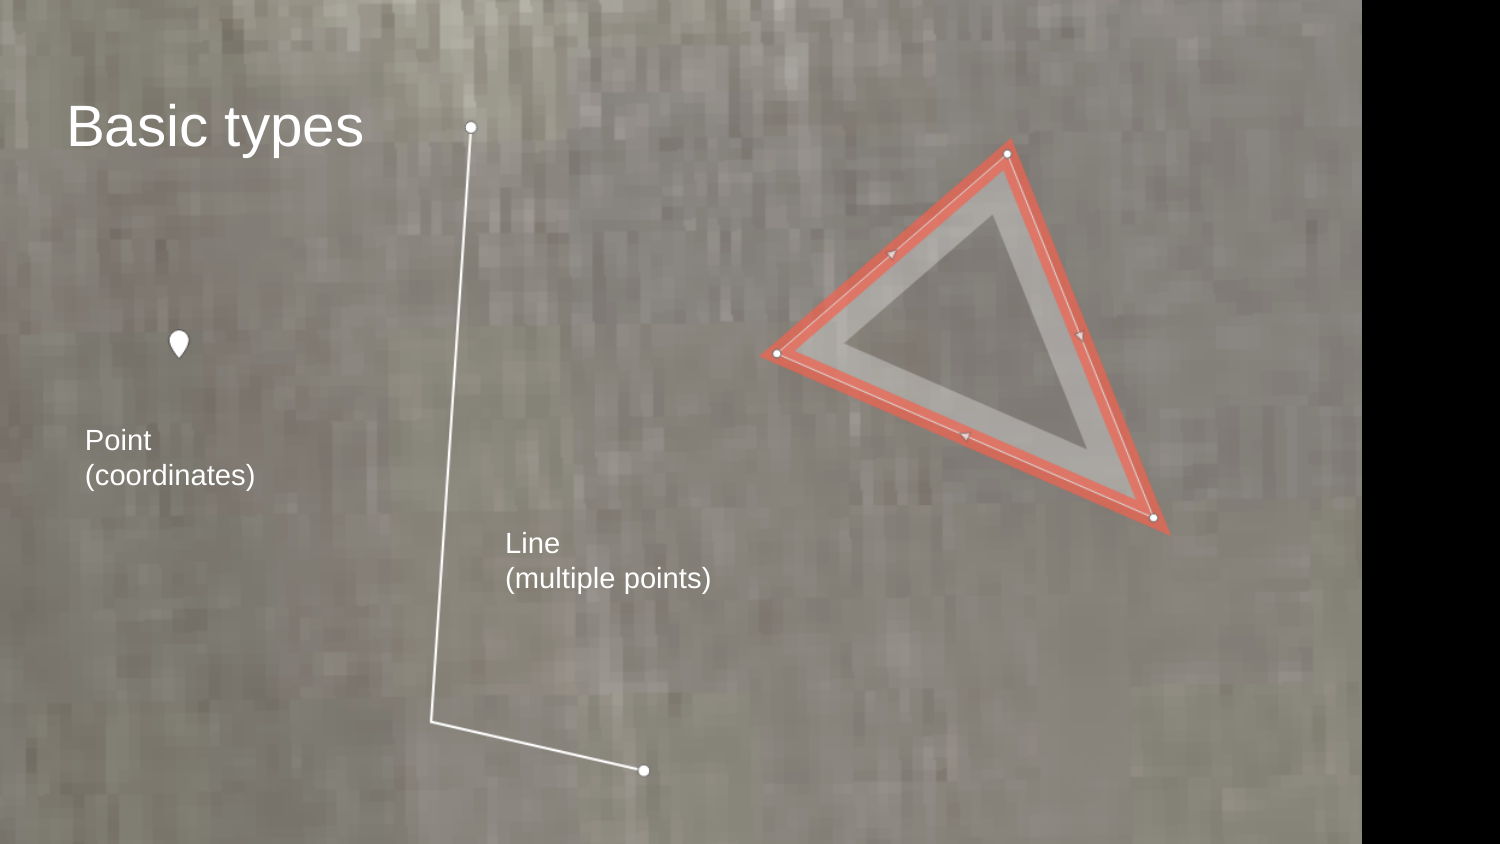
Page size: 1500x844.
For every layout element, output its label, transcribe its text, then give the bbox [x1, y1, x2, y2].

picture [0, 0, 1362, 844]
text_box Line (multiple points) [490, 509, 769, 614]
title Basic types [51, 72, 1449, 167]
text_box Point (coordinates) [69, 405, 349, 510]
